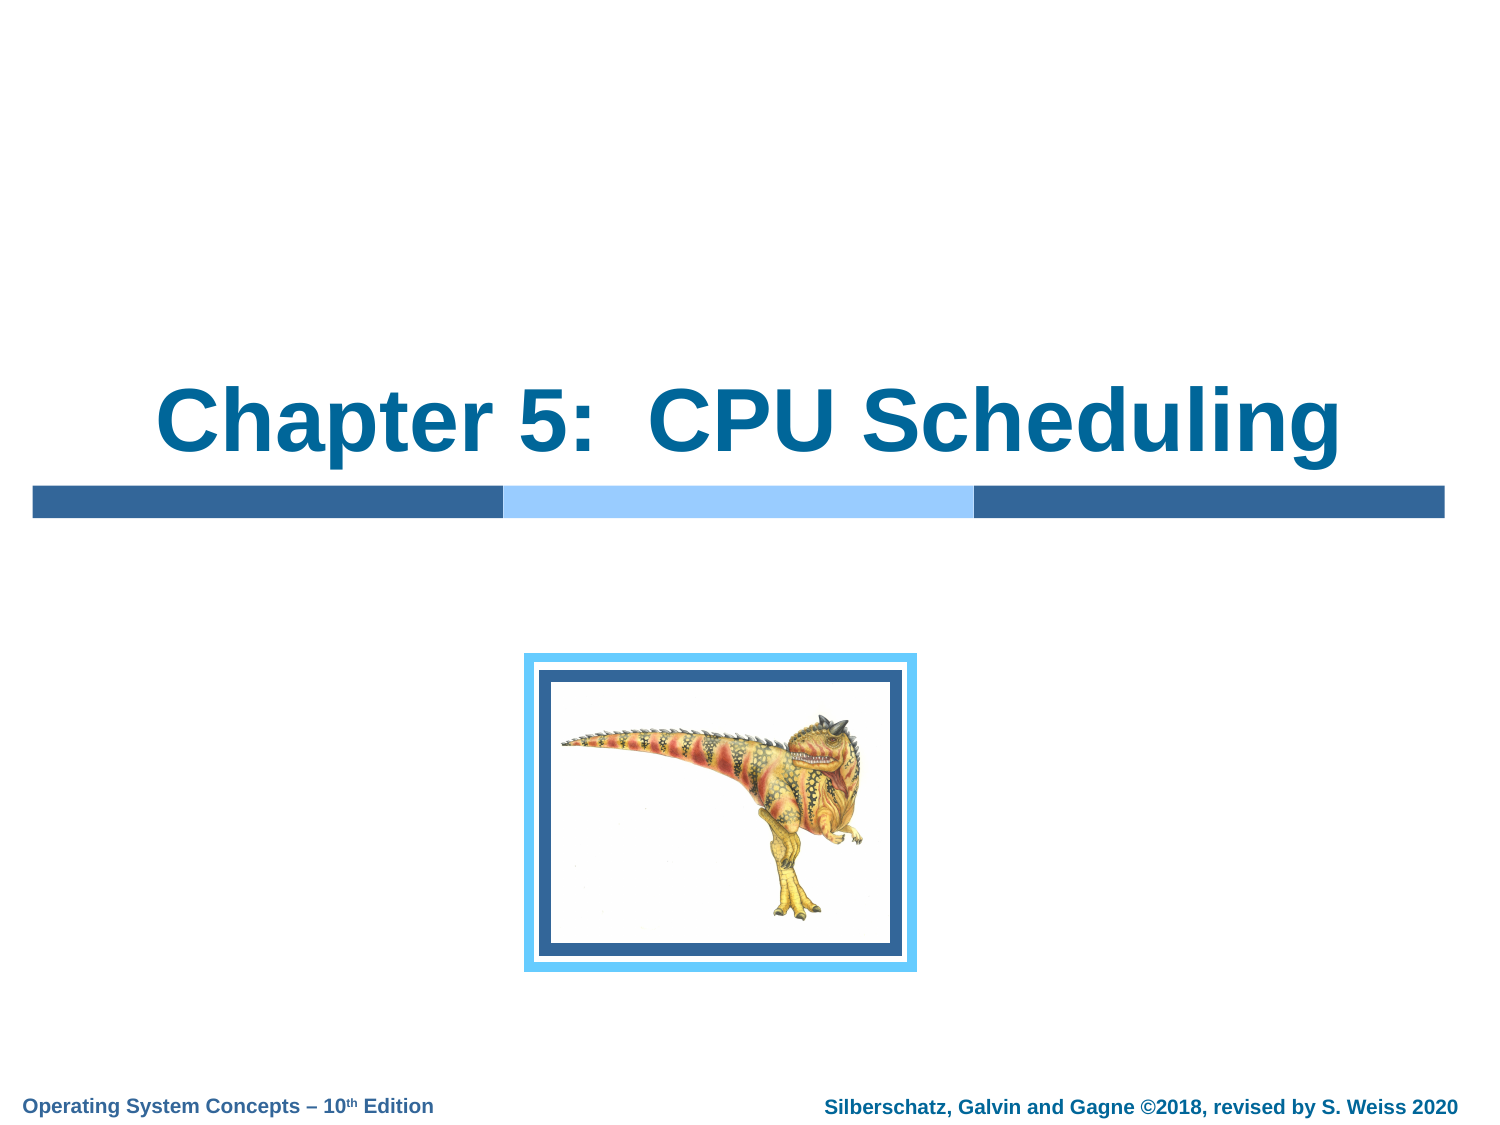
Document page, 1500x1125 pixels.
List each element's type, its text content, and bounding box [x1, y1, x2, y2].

text_box Chapter 5: CPU Scheduling [112, 128, 1388, 478]
picture [1141, 1099, 1149, 1104]
picture [551, 682, 890, 943]
